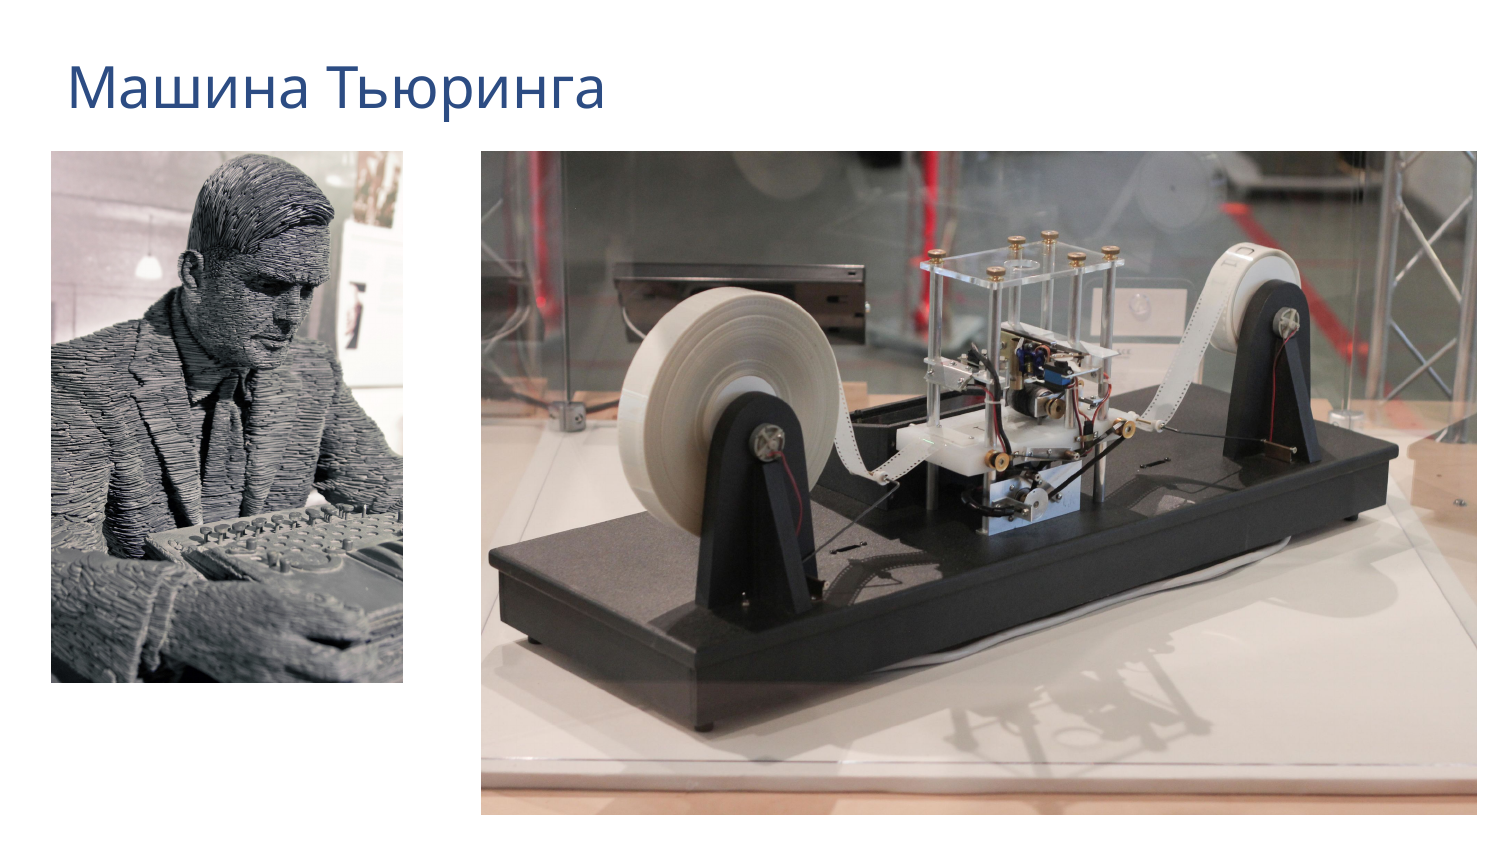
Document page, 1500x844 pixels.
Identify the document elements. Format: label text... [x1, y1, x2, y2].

picture [51, 151, 403, 684]
title Машина Тьюринга [51, 35, 1449, 130]
picture [481, 151, 1477, 815]
